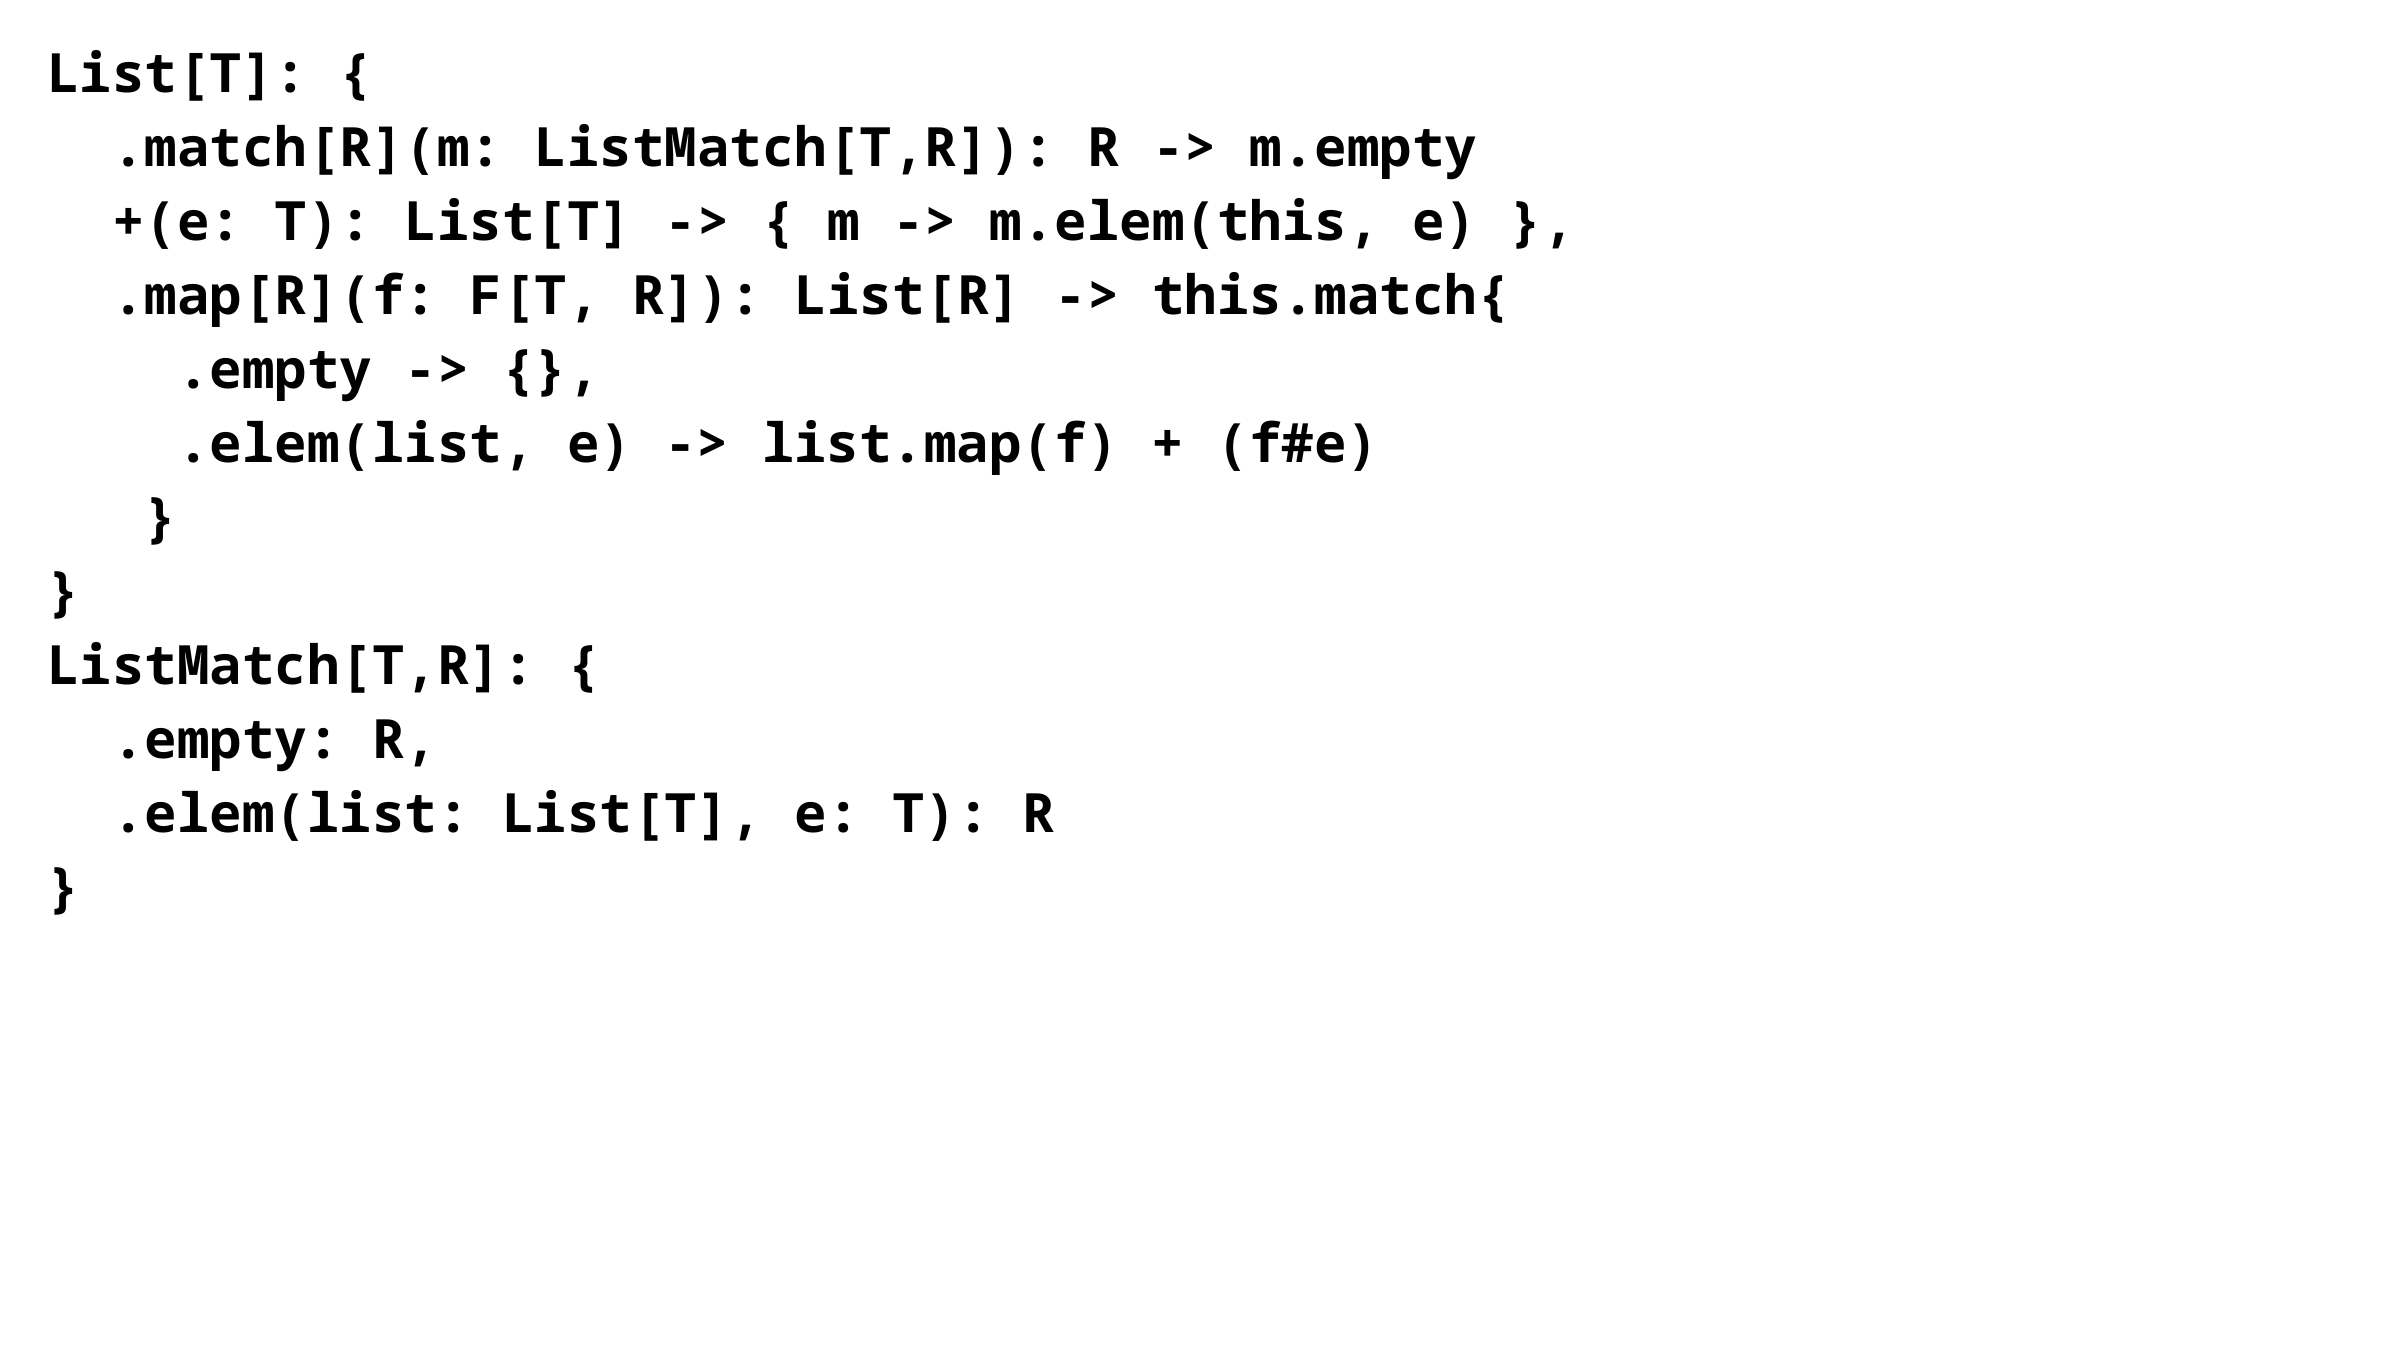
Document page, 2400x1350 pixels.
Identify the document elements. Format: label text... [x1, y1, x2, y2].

text_box List[T]: { .match[R](m: ListMatch[T,R]): R -> m.empty +(e: T): List[T] -> { m -> m.elem(this, e) }, .map[R](f: F[T, R]): List[R] -> this.match{ .empty -> {}, .elem(list, e) -> list.map(f) + (f#e) } } ListMatch[T,R]: { .empty: R, .elem(list: List[T], e: T): R } [32, 27, 2358, 1321]
